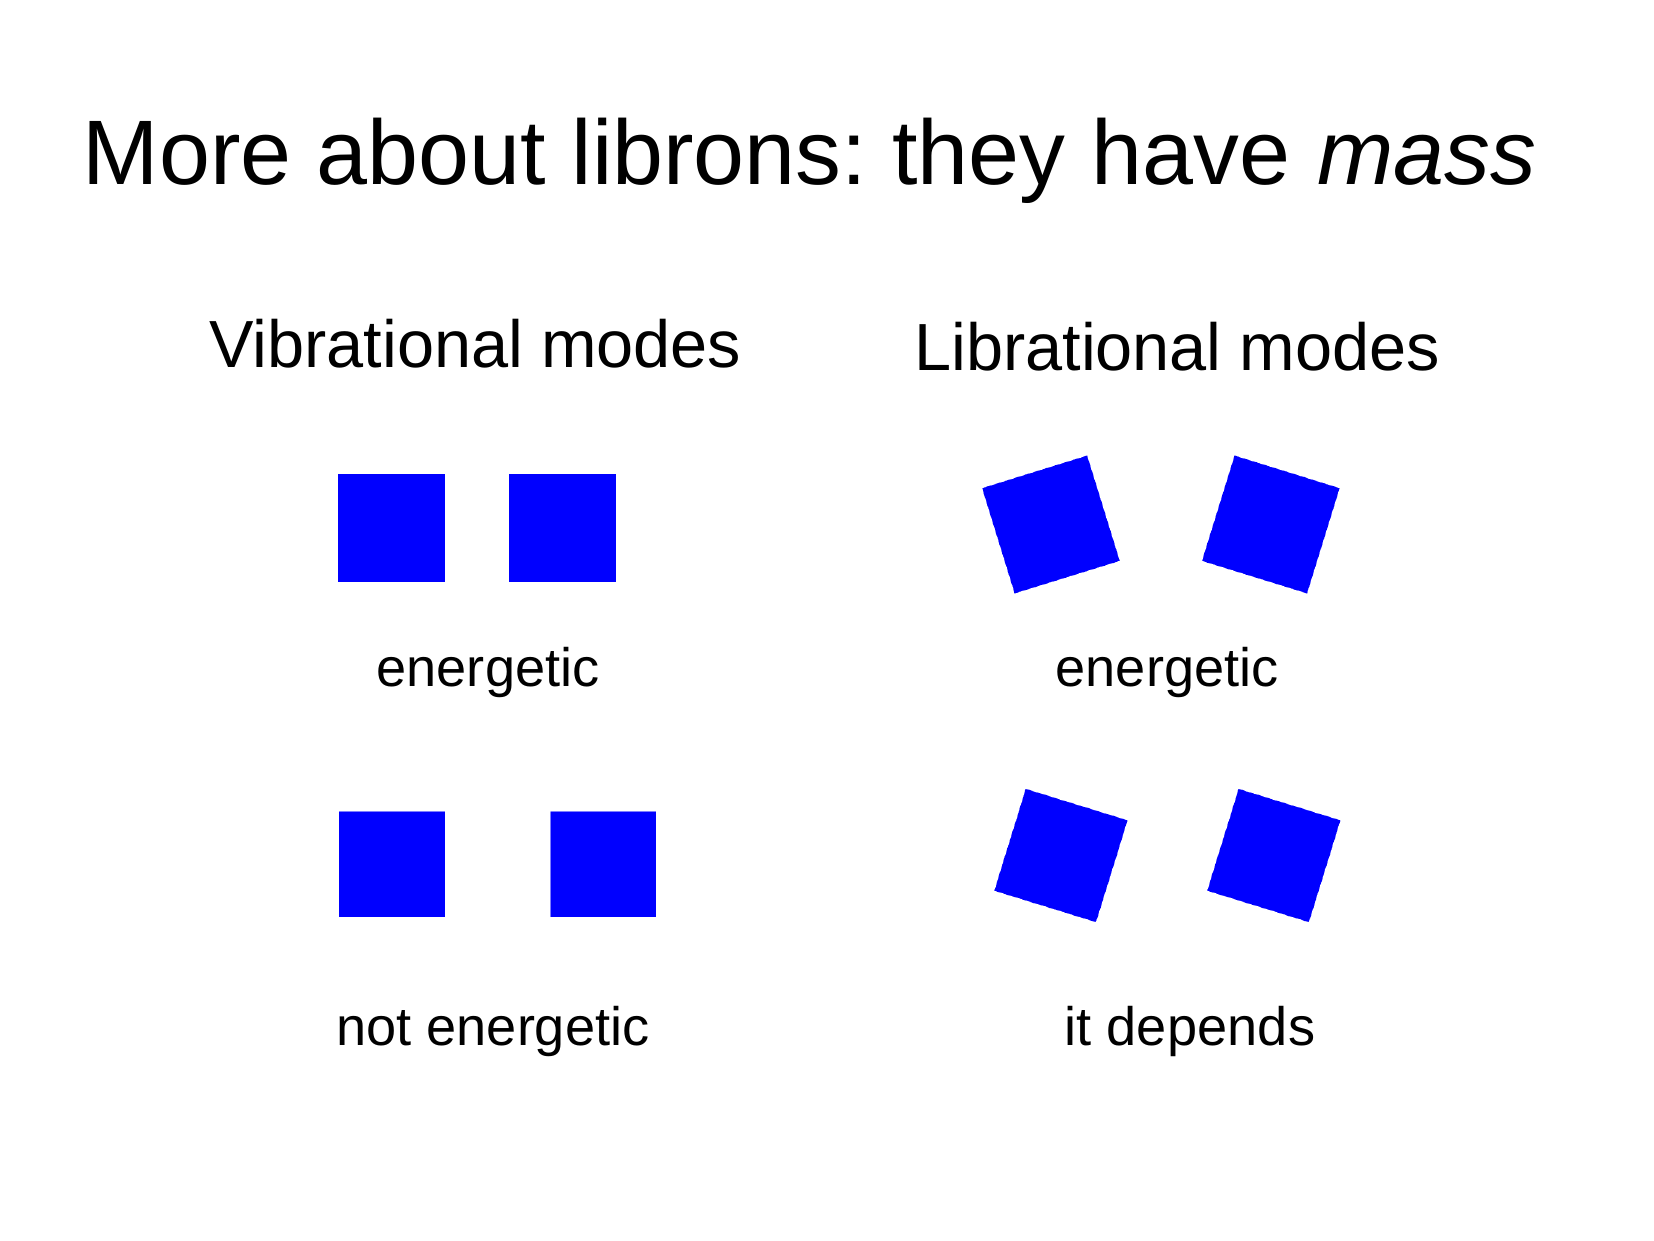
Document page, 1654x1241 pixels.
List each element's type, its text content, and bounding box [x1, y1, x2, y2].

picture [194, 780, 758, 948]
text_box energetic [361, 630, 782, 706]
title More about librons: they have mass [82, 49, 1571, 257]
picture [883, 771, 1451, 940]
text_box it depends [1050, 989, 1471, 1066]
text_box energetic [1040, 630, 1461, 706]
text_box Librational modes [900, 302, 1531, 393]
text_box not energetic [321, 989, 742, 1066]
picture [191, 442, 762, 613]
text_box Vibrational modes [195, 300, 841, 390]
picture [867, 437, 1454, 612]
